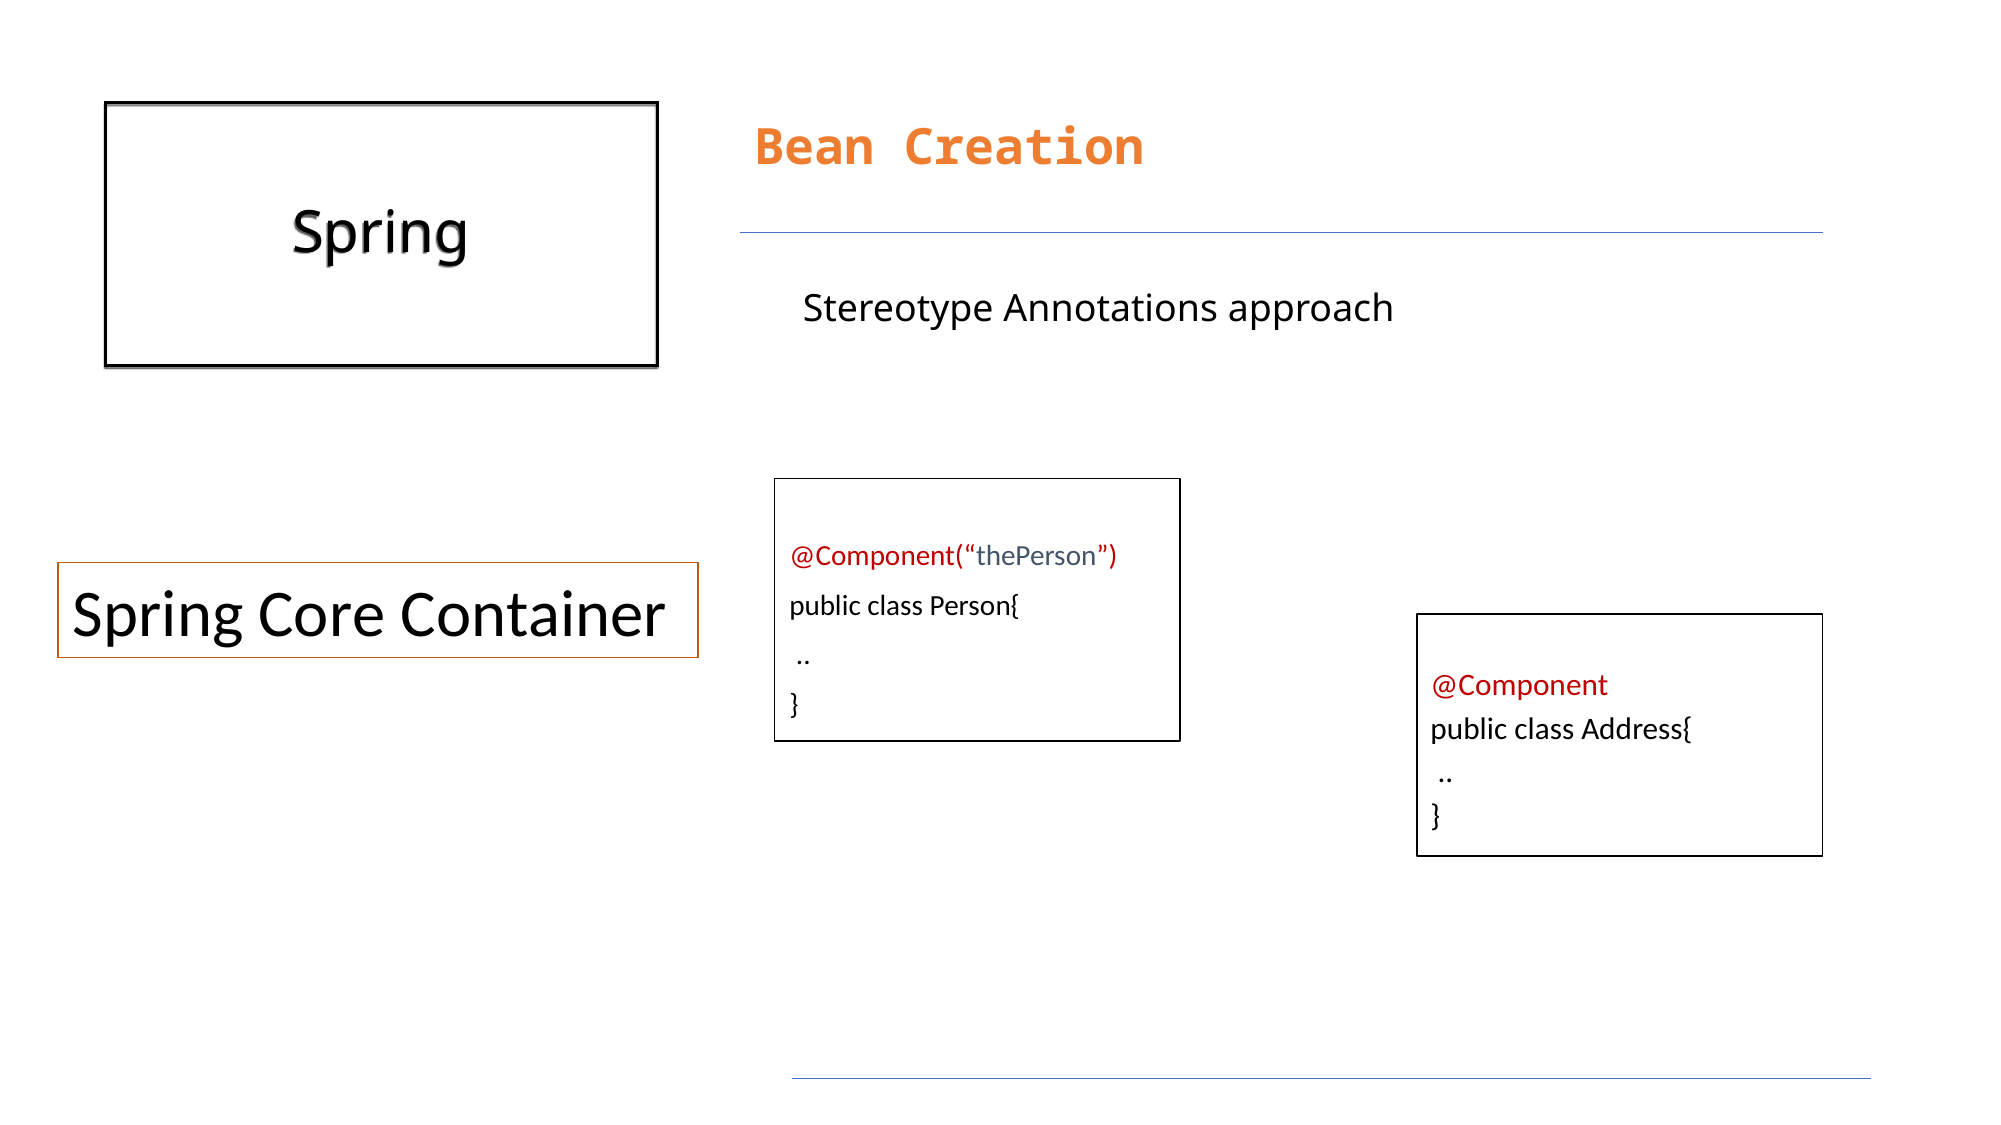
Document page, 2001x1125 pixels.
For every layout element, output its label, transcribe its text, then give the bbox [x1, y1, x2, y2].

text_box @Component(“thePerson”) public class Person{ .. } [774, 478, 1180, 742]
text_box Spring Core Container [58, 562, 698, 658]
text_box Stereotype Annotations approach [712, 282, 1973, 393]
text_box @Component public class Address{ .. } [1417, 613, 1823, 857]
title Spring [105, 102, 658, 366]
text_box Bean Creation [739, 107, 1740, 184]
